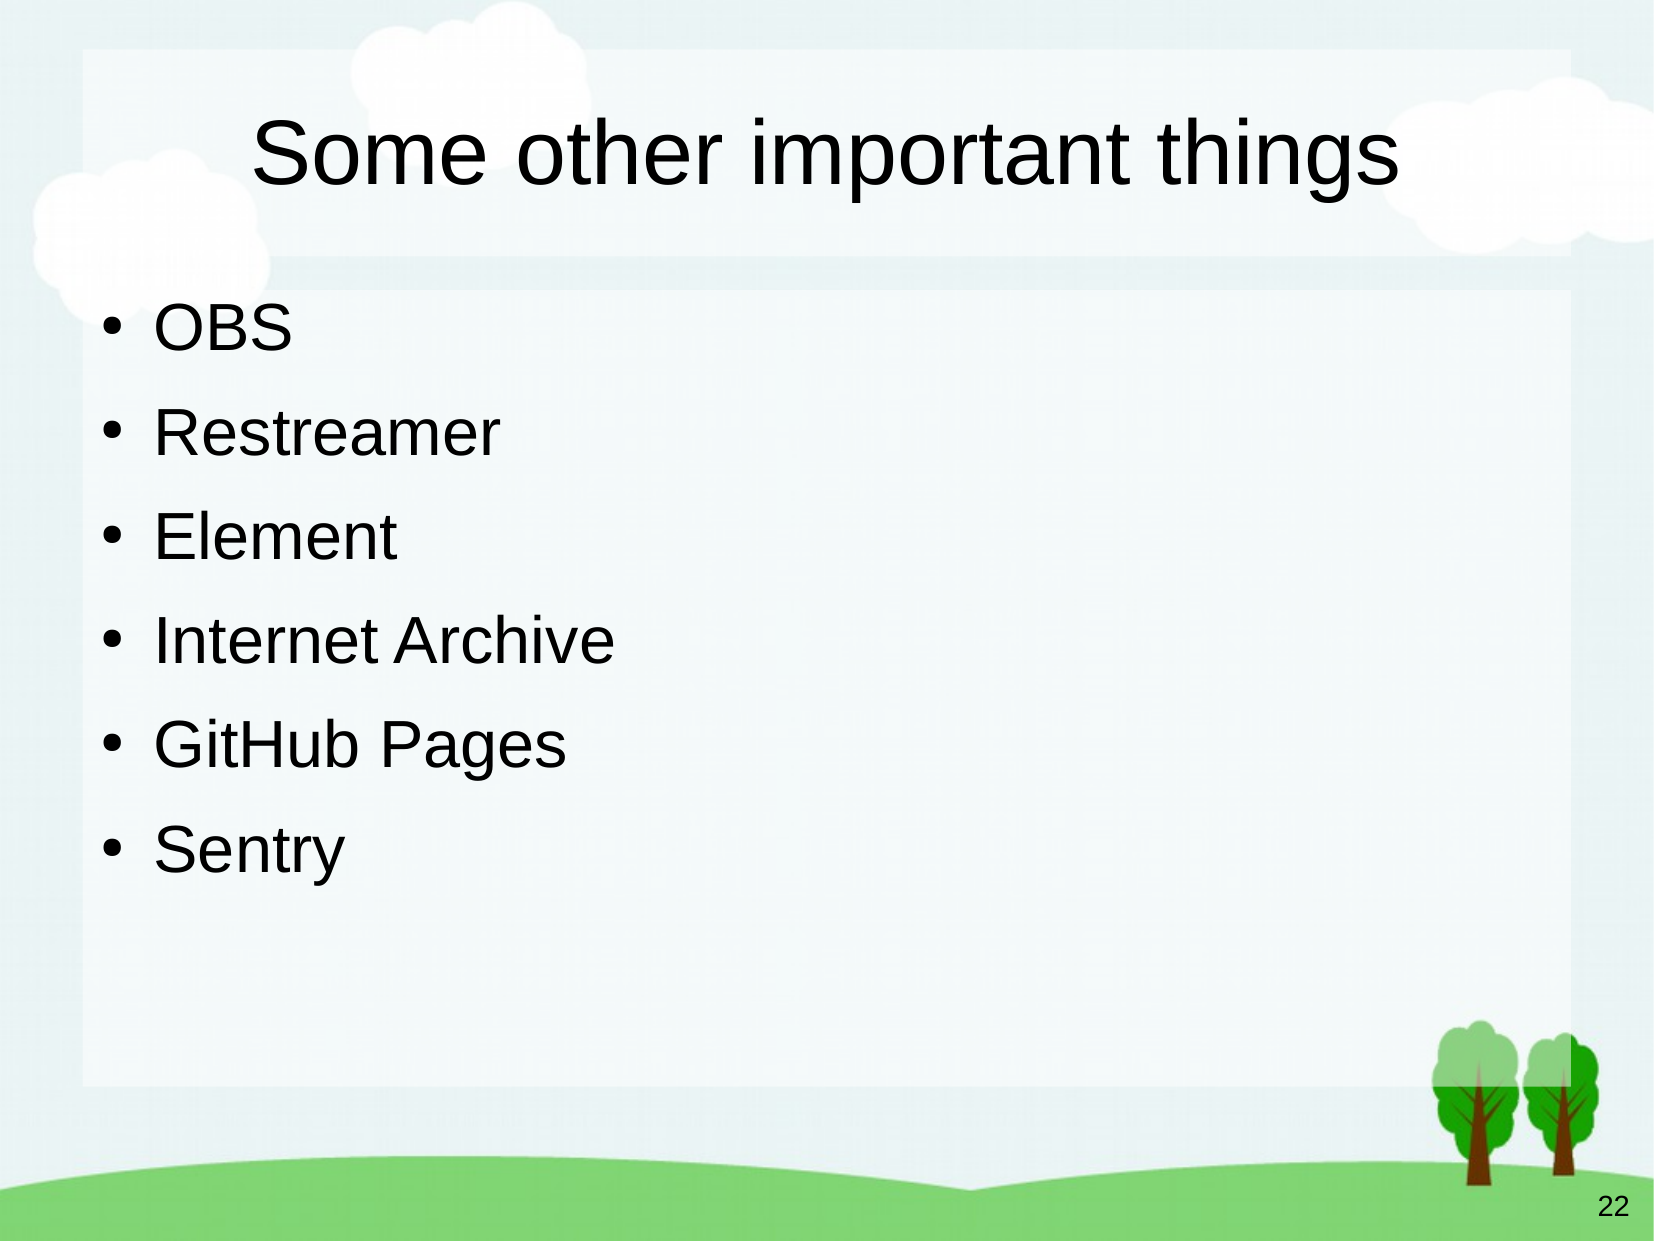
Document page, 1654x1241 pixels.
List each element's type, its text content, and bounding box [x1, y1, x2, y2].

picture [0, 0, 1654, 1241]
list OBS Restreamer Element Internet Archive GitHub Pages Sentry [82, 290, 1571, 1087]
title Some other important things [82, 49, 1571, 257]
